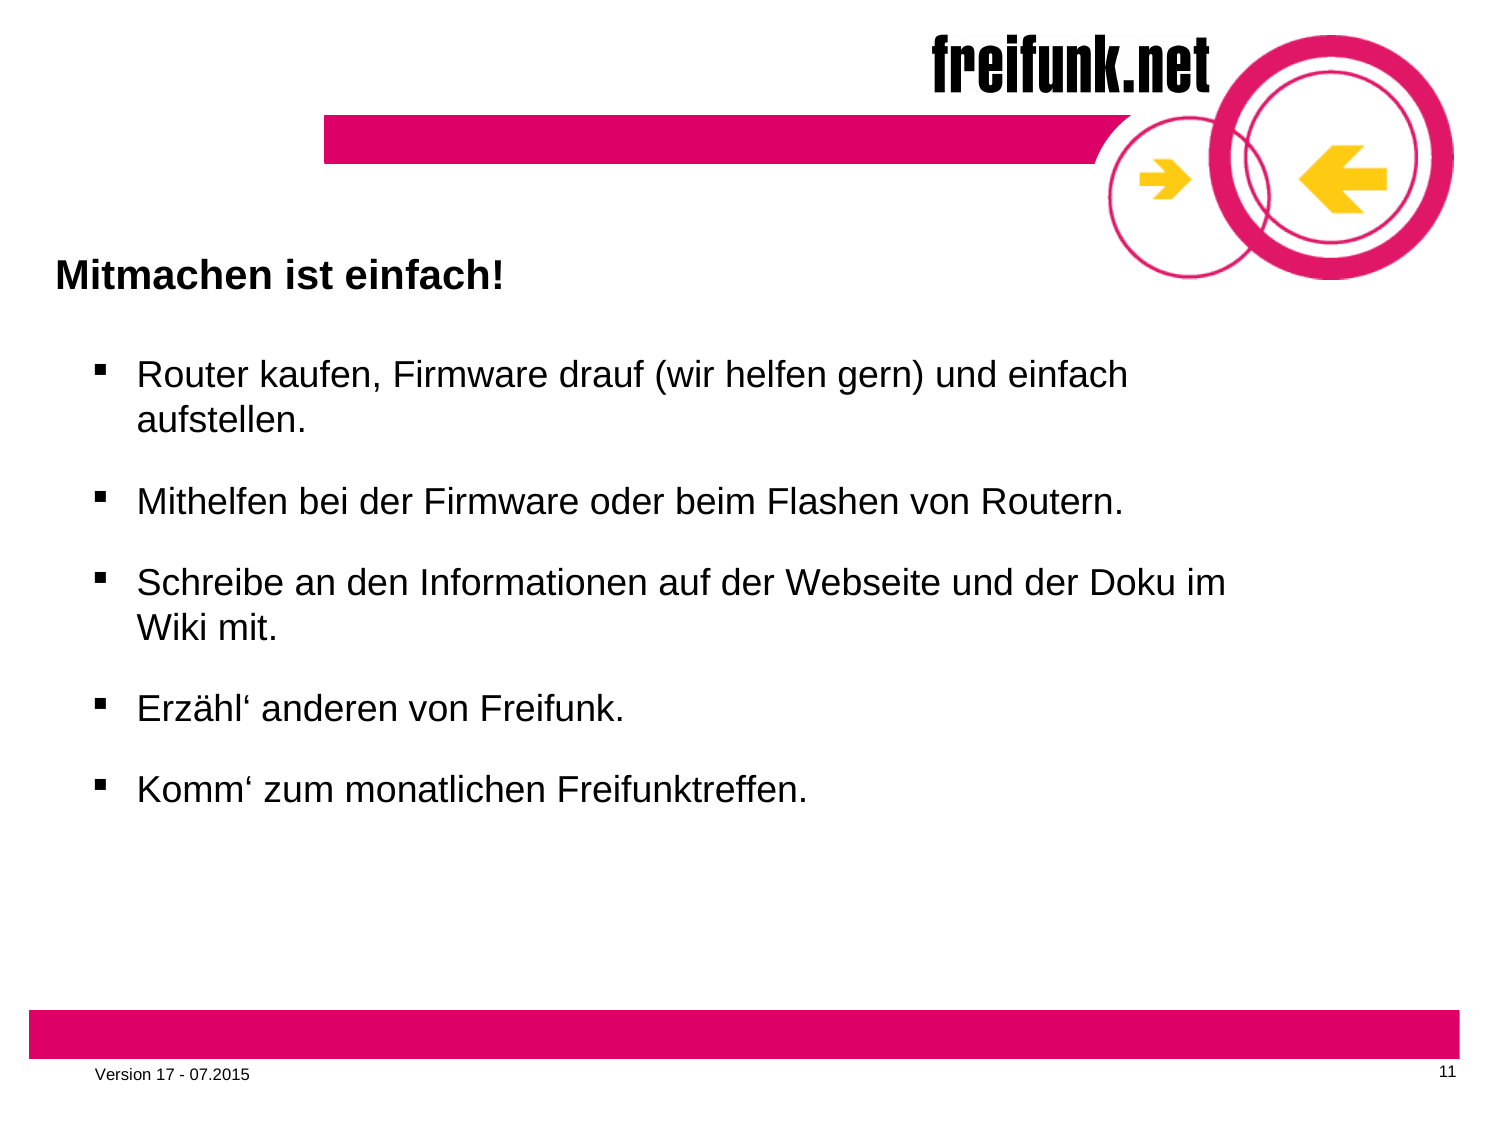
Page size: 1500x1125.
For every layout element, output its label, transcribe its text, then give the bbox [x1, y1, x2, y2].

picture [932, 34, 1454, 280]
text_box Mitmachen ist einfach! [55, 248, 1048, 328]
text_box Router kaufen, Firmware drauf (wir helfen gern) und einfach aufstellen. Mithelfen bei der Firmware oder beim Flashen von Routern. Schreibe an den Informationen auf der Webseite und der Doku im Wiki mit. Erzähl‘ anderen von Freifunk. Komm‘ zum monatlichen Freifunktreffen. [29, 351, 1259, 1018]
